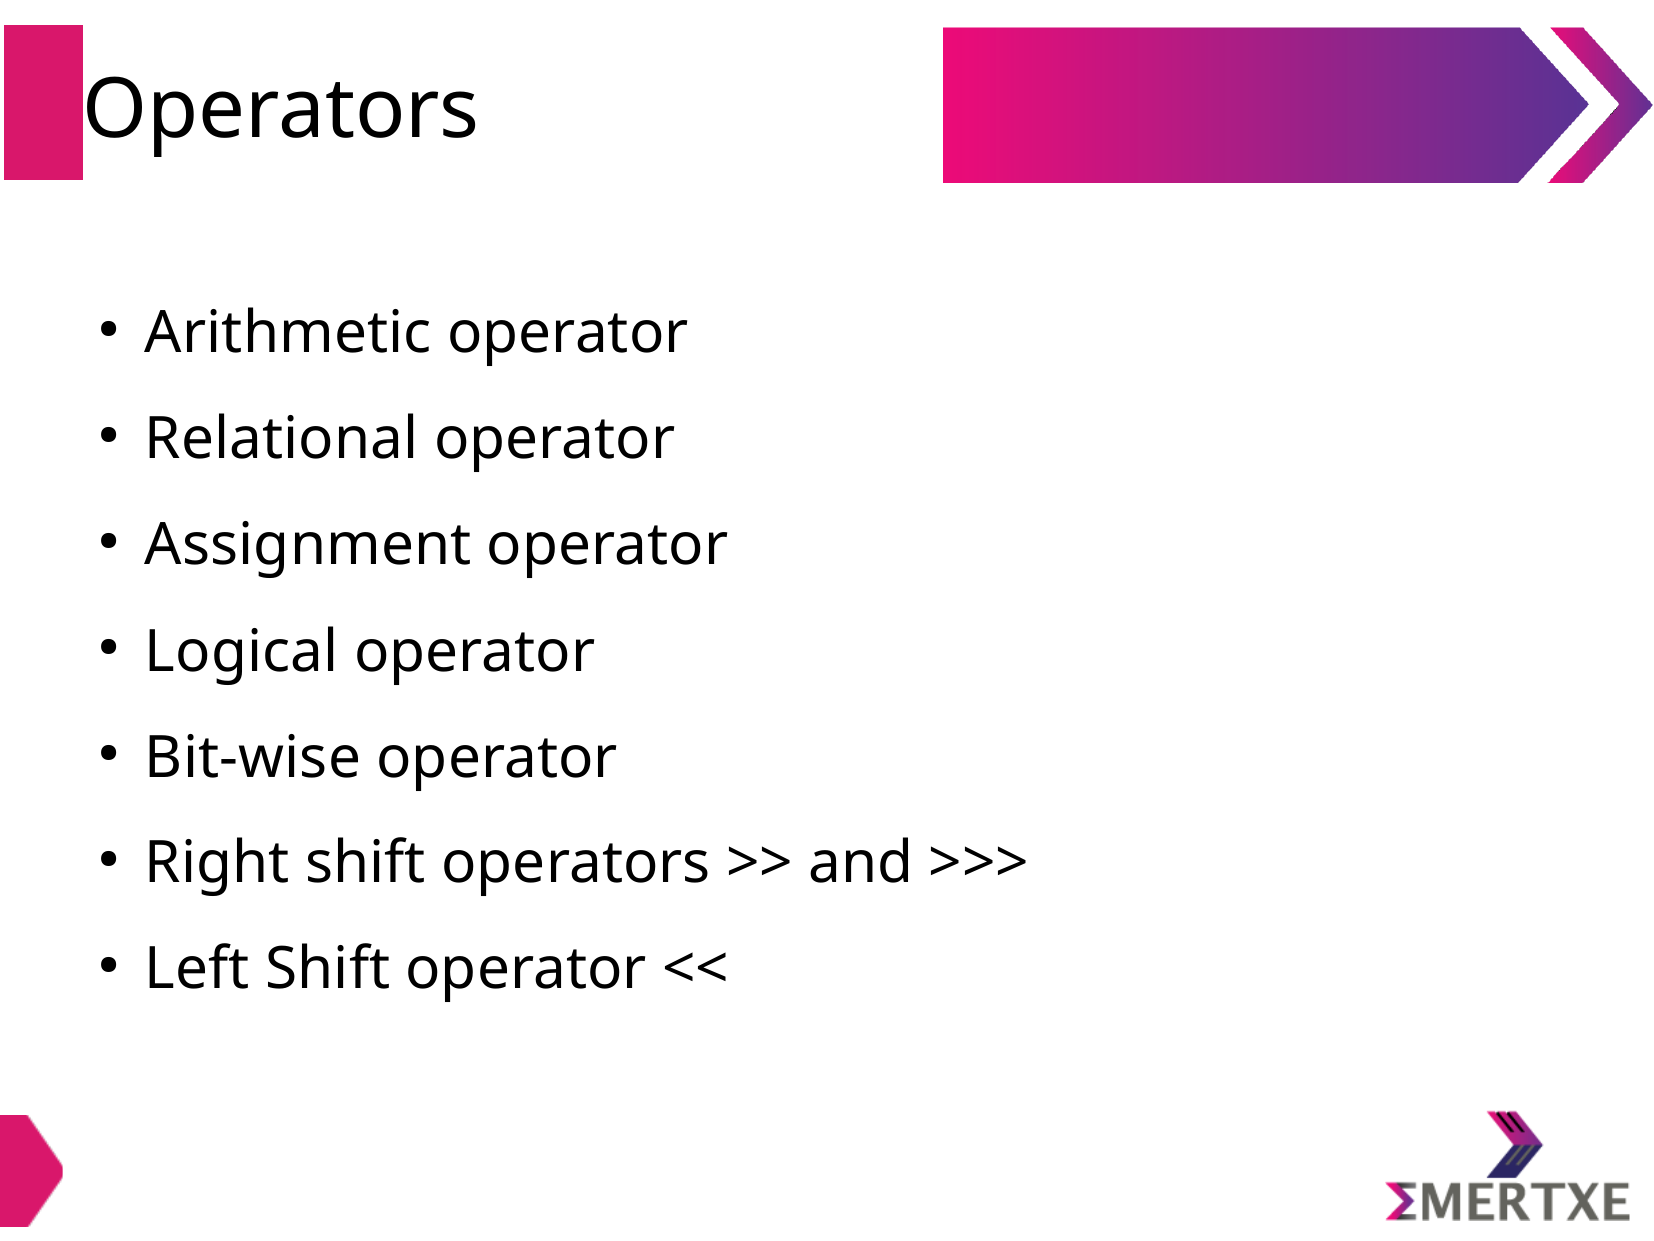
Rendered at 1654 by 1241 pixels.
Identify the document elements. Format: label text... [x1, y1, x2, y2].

list Arithmetic operator Relational operator Assignment operator Logical operator Bit-wise operator Right shift operators >> and >>> Left Shift operator << [82, 290, 1571, 1010]
title Operators [82, 2, 1571, 210]
picture [1571, 27, 1653, 183]
picture [1385, 1107, 1631, 1221]
